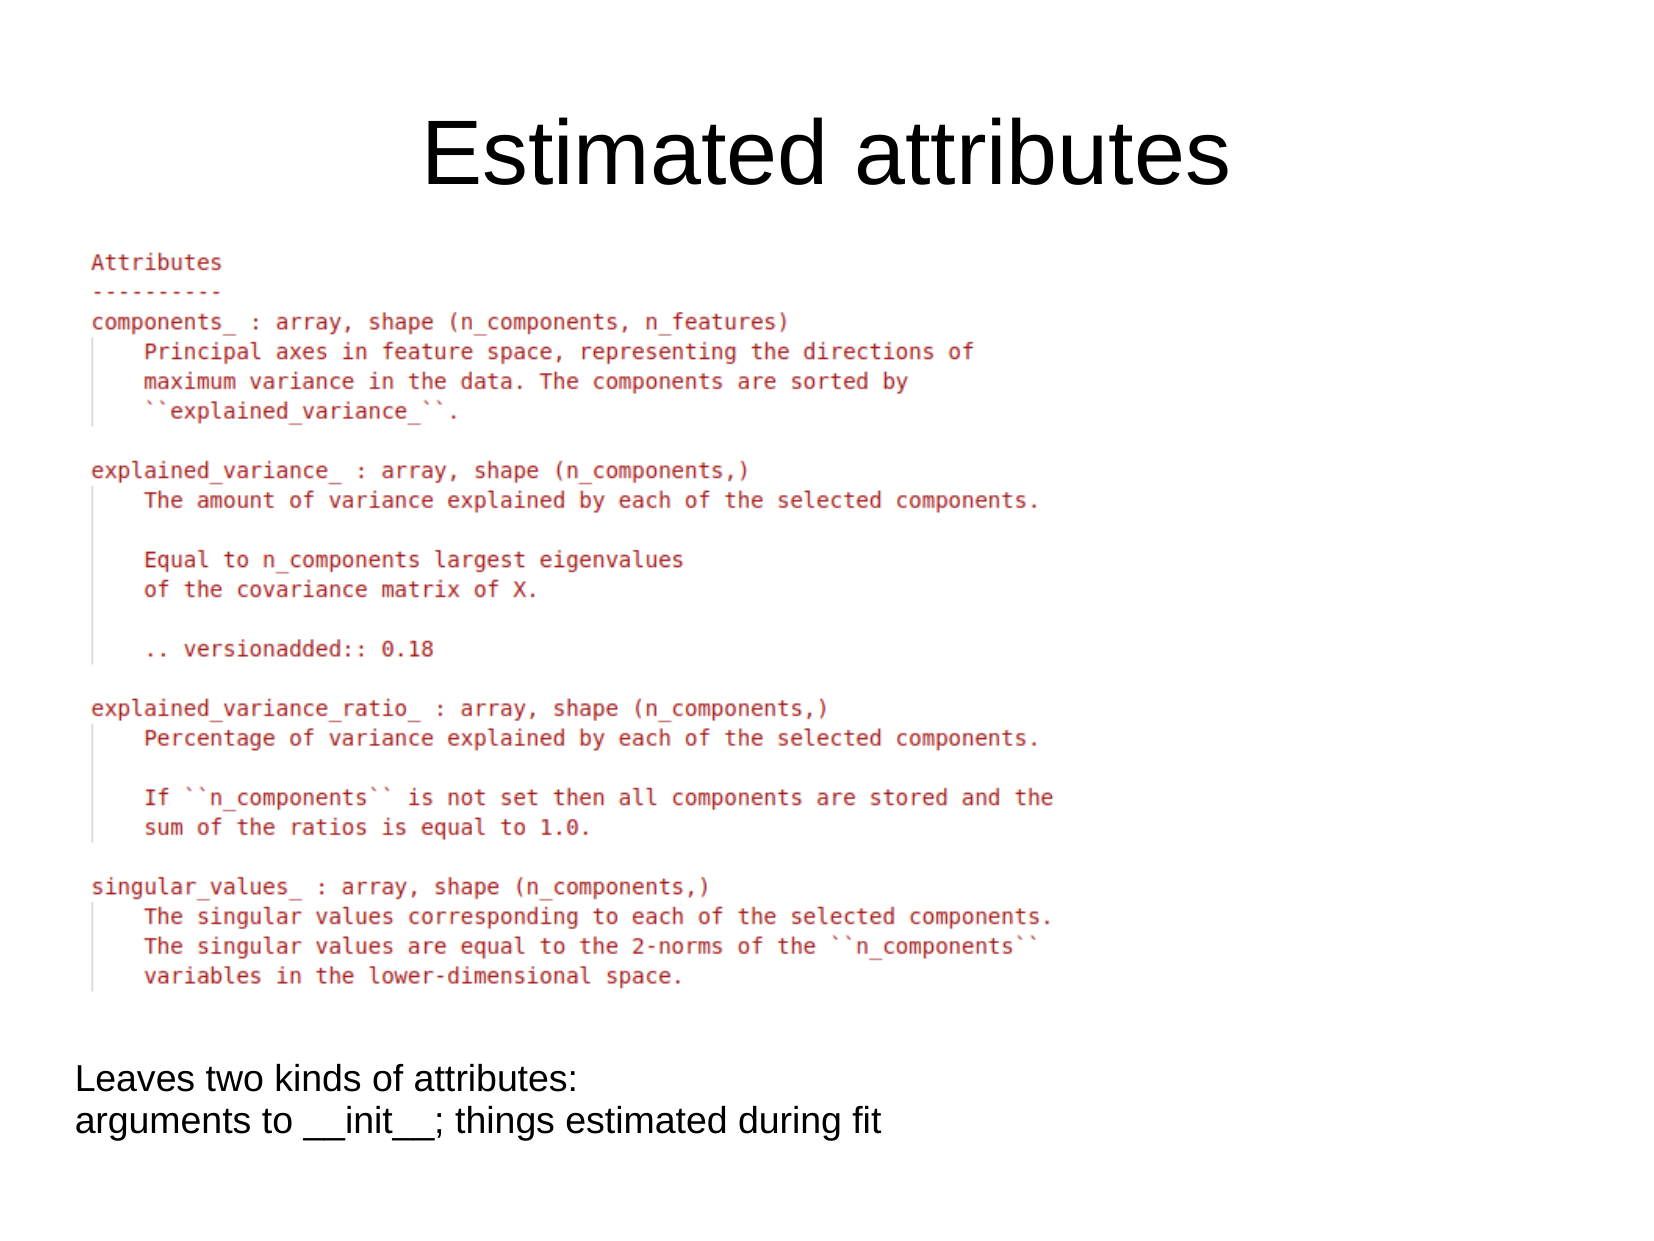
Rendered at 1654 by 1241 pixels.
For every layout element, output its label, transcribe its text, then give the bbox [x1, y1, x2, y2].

text_box Leaves two kinds of attributes: arguments to __init__; things estimated during fit [60, 1050, 1201, 1136]
title Estimated attributes [82, 49, 1571, 257]
picture [73, 239, 1126, 1001]
